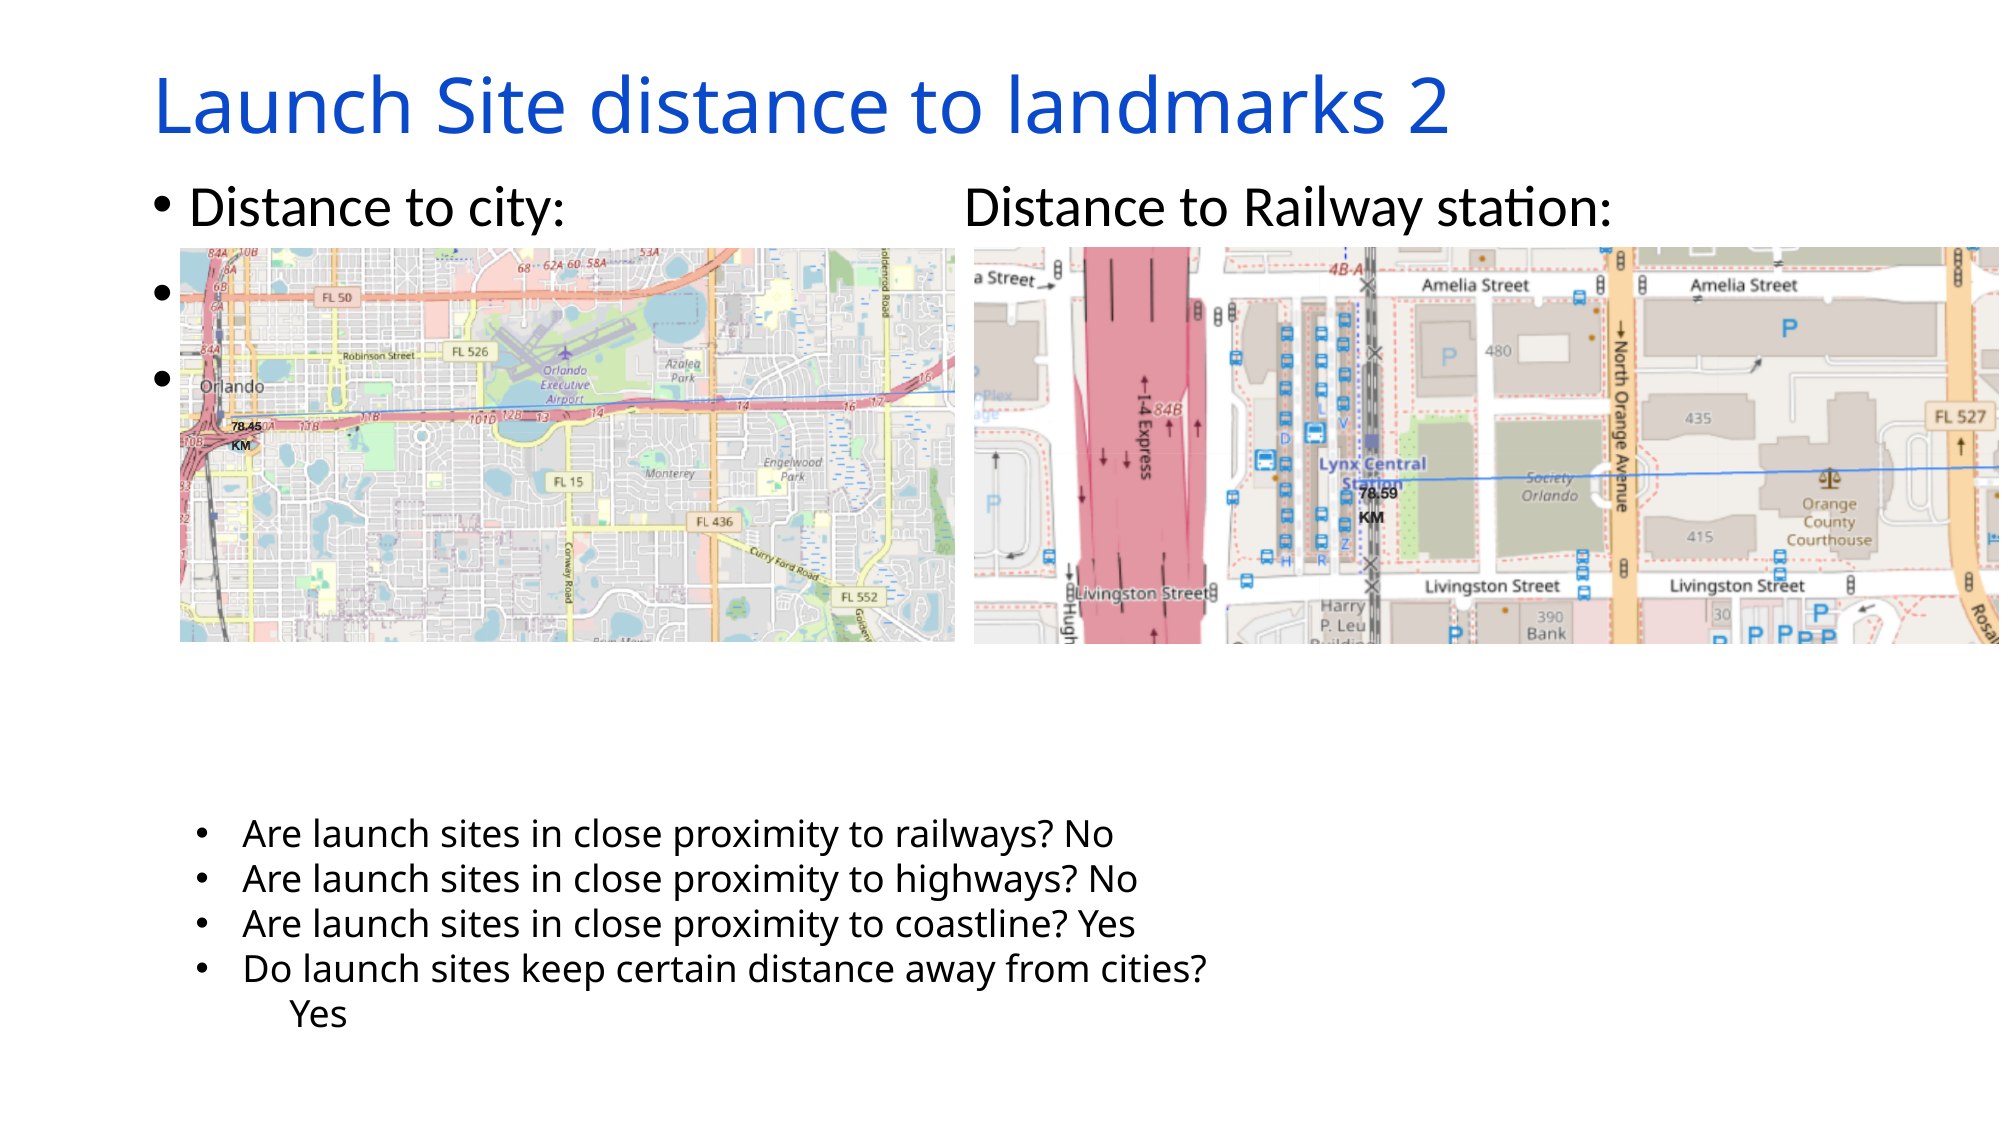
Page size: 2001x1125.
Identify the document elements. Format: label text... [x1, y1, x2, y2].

picture [974, 247, 1999, 644]
list Distance to city: Distance to Railway station: [137, 168, 1887, 642]
picture [180, 248, 955, 642]
title Launch Site distance to landmarks 2 [137, 59, 1863, 168]
text_box Are launch sites in close proximity to railways? No Are launch sites in close proximity to highways? No Are launch sites in close proximity to coastline? Yes Do launch sites keep certain distance away from cities? Yes [180, 802, 1230, 1045]
